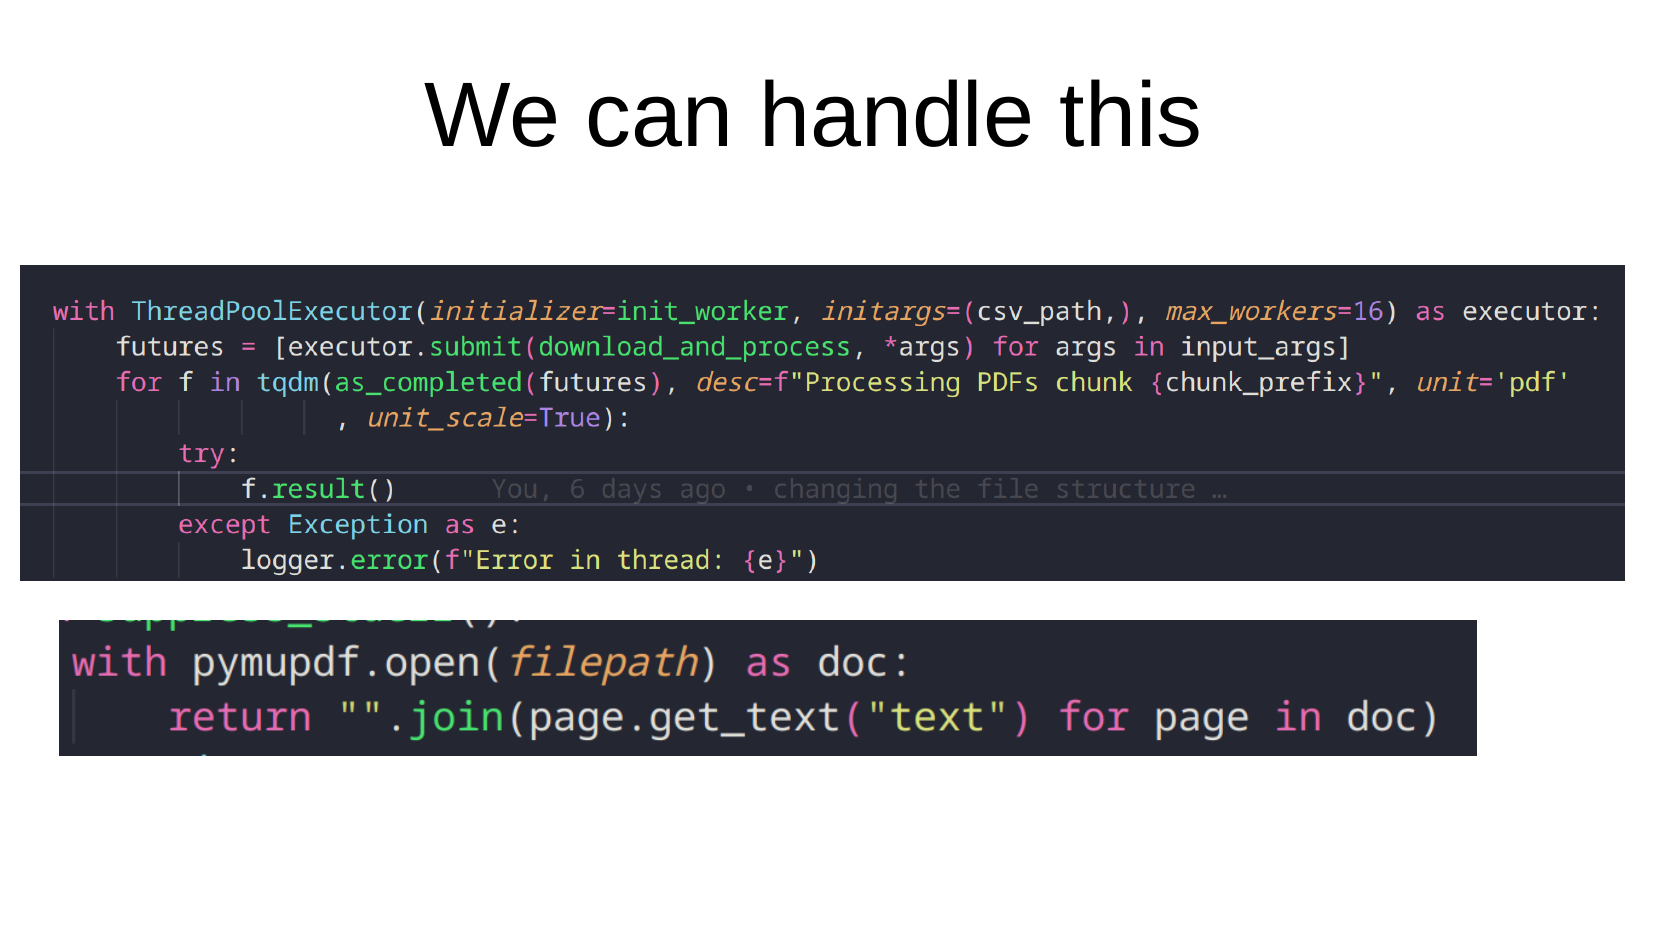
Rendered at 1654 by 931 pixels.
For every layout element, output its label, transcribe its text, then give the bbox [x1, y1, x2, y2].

picture [20, 265, 1625, 581]
picture [59, 620, 1477, 756]
title We can handle this [82, 37, 1571, 193]
